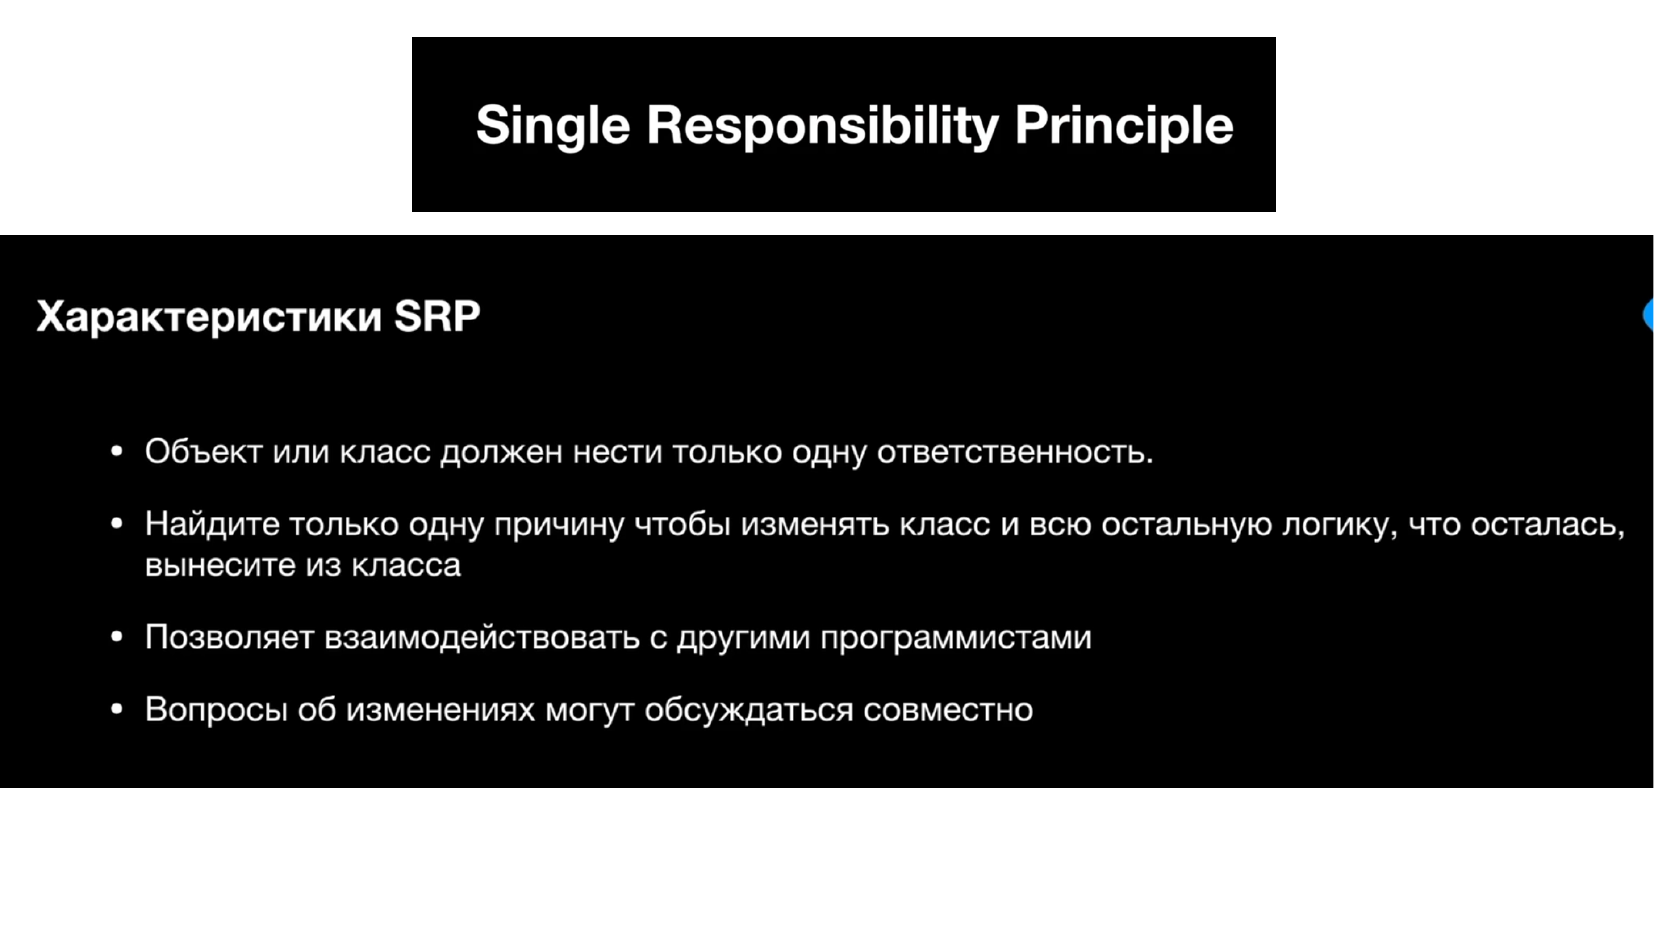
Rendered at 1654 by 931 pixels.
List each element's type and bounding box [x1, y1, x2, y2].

picture [0, 235, 1654, 788]
picture [412, 37, 1276, 212]
